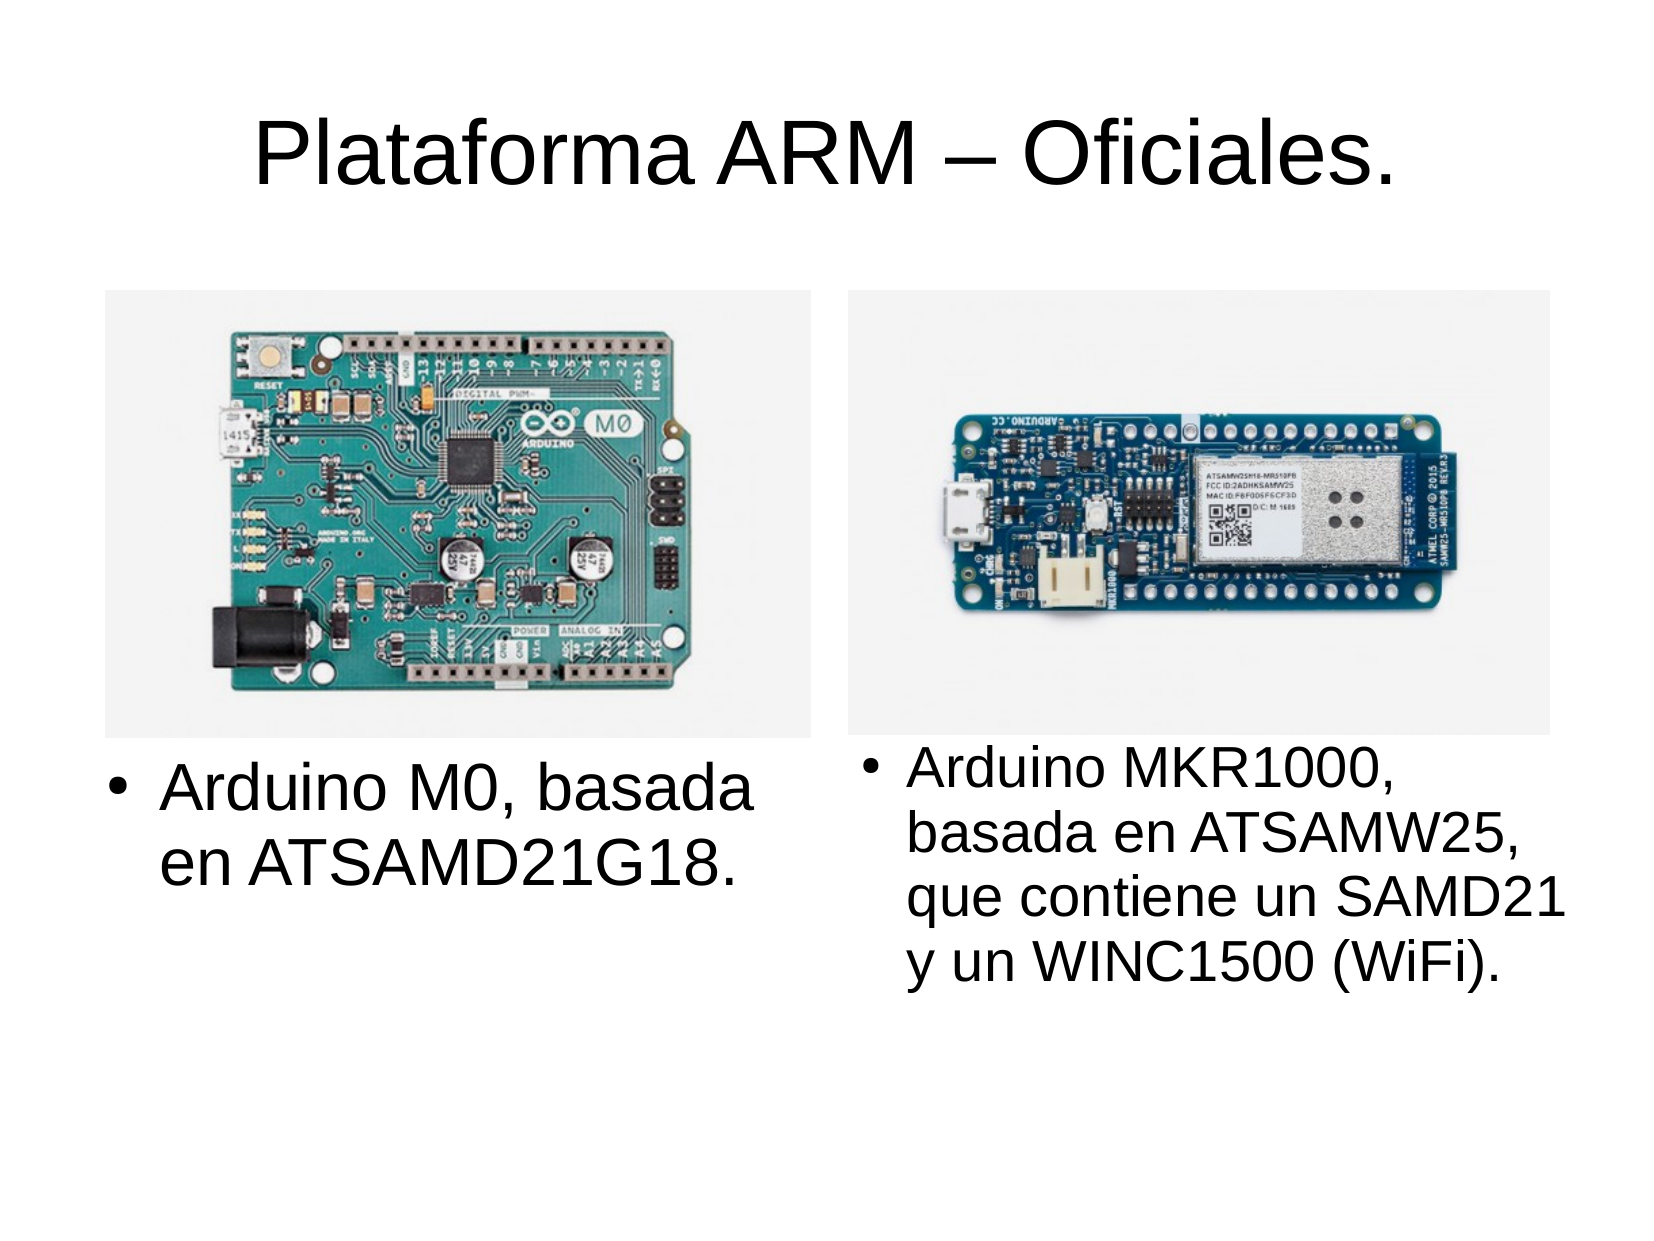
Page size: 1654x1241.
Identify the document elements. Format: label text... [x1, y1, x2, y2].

picture [105, 290, 811, 738]
title Plataforma ARM – Oficiales. [82, 49, 1571, 257]
list Arduino MKR1000, basada en ATSAMW25, que contiene un SAMD21 y un WINC1500 (WiFi). [845, 735, 1572, 1009]
picture [848, 290, 1550, 735]
list Arduino M0, basada en ATSAMD21G18. [88, 750, 815, 1009]
